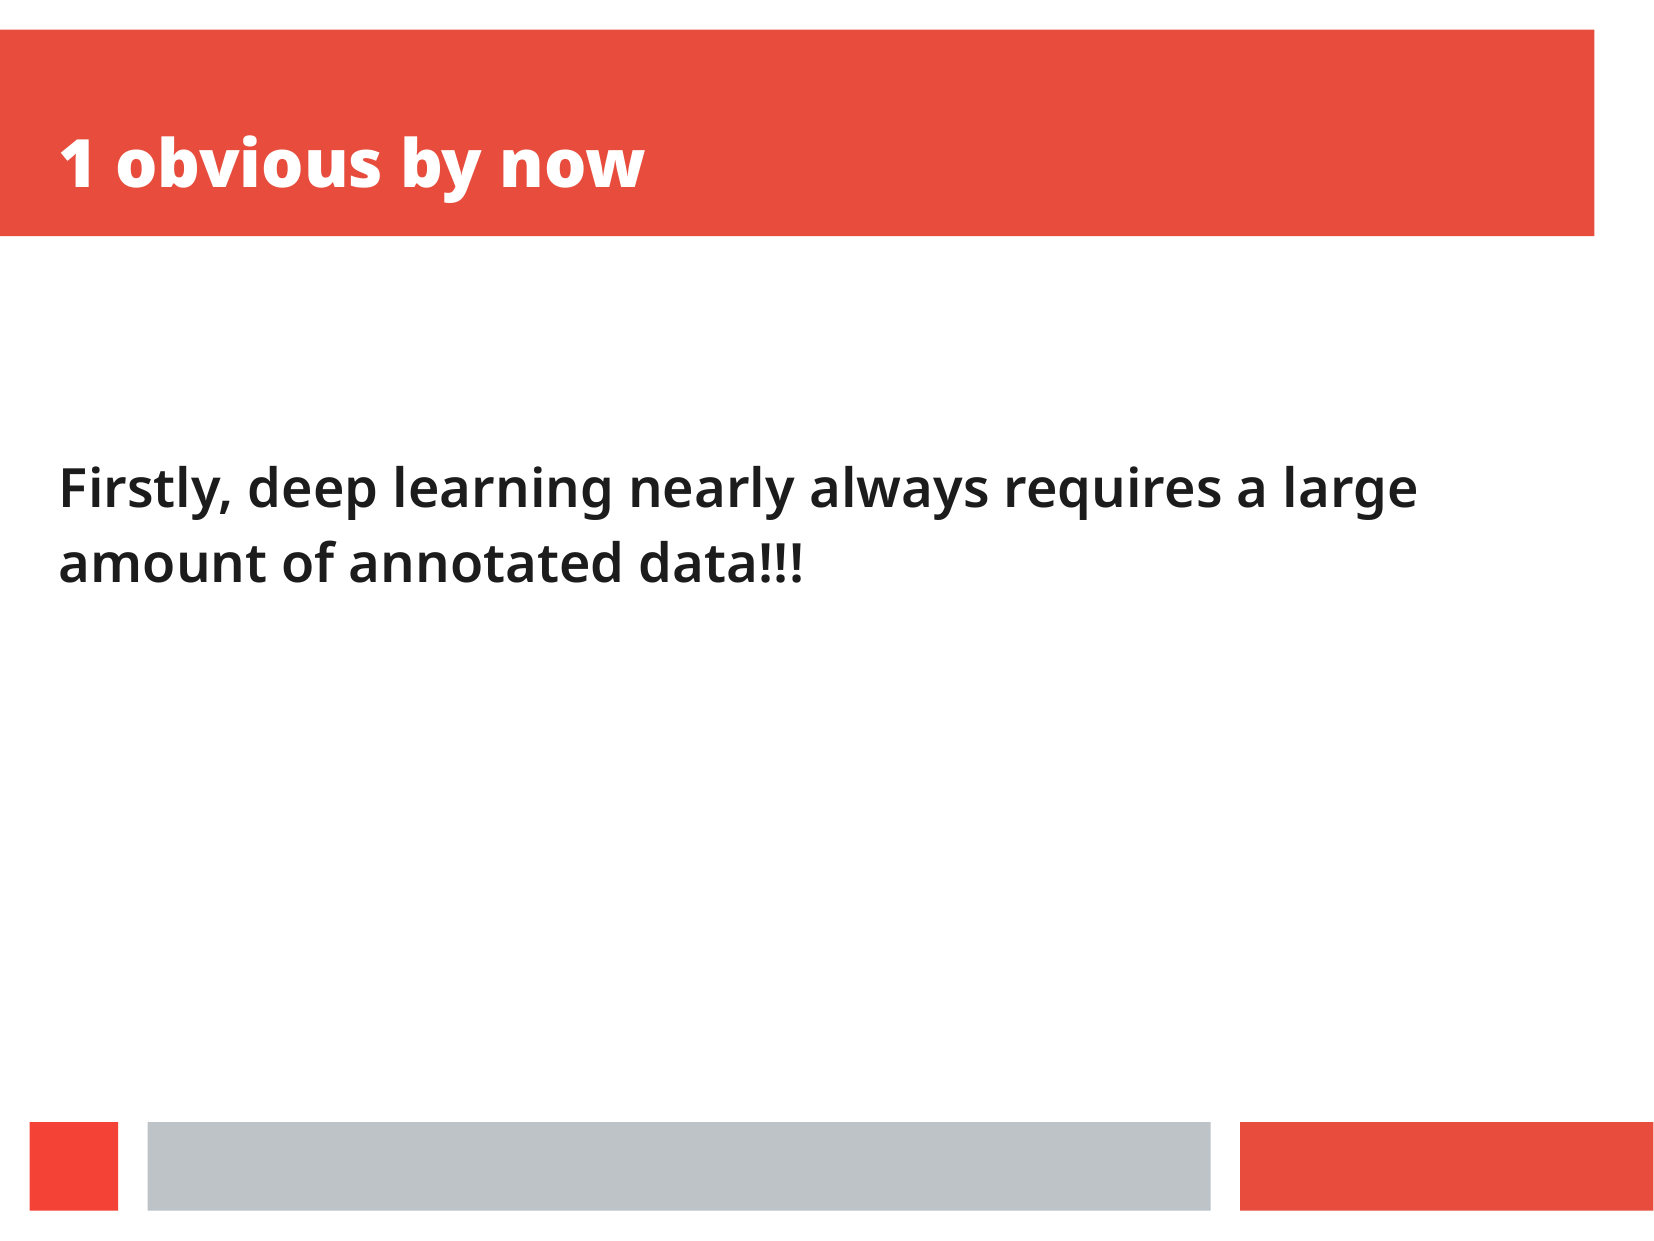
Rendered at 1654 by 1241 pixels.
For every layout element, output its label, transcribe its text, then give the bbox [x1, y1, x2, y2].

list Firstly, deep learning nearly always requires a large amount of annotated data!!! [59, 450, 1565, 1218]
title 1 obvious by now [59, 59, 1595, 207]
